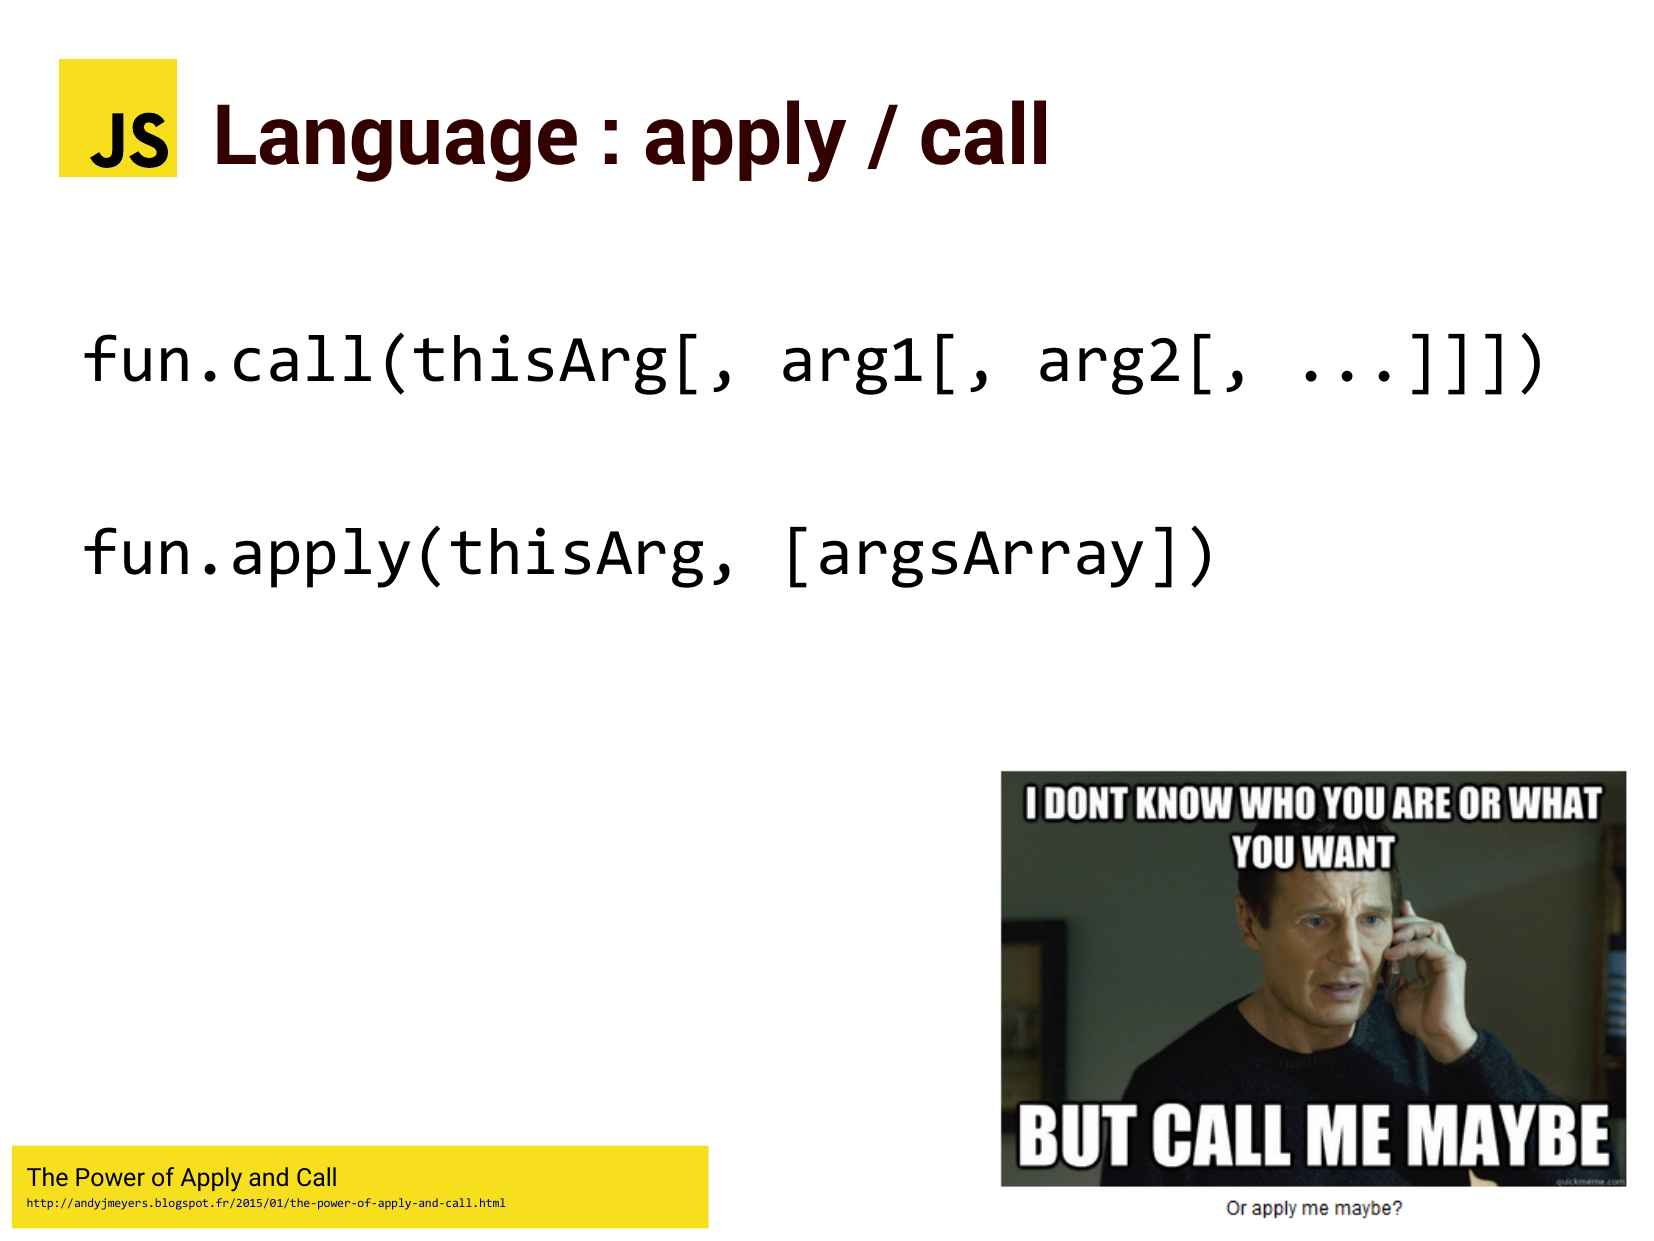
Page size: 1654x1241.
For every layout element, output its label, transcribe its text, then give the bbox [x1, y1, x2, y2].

picture [992, 762, 1636, 1223]
list fun.call(thisArg[, arg1[, arg2[, ...]]]) fun.apply(thisArg, [argsArray]) [82, 236, 1571, 1093]
title Language : apply / call [194, 72, 1559, 201]
text_box The Power of Apply and Call http://andyjmeyers.blogspot.fr/2015/01/the-power-of-apply-and-call.html [11, 1145, 709, 1229]
